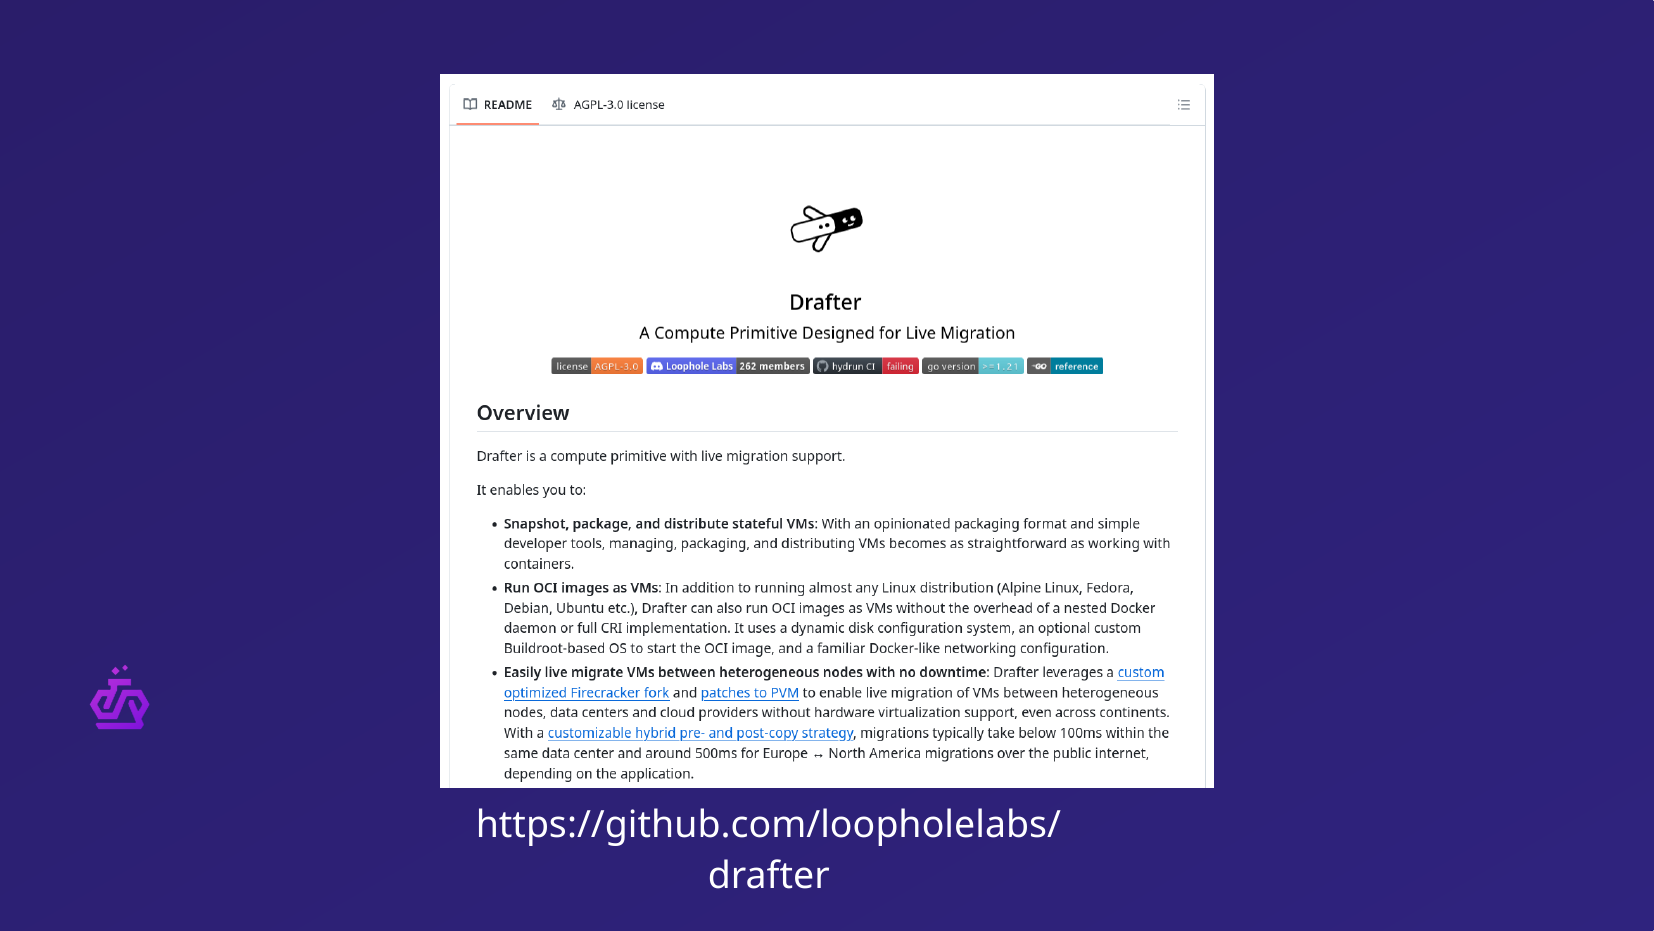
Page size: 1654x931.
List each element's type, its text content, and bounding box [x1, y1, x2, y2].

text_box https://github.com/loopholelabs/drafter [461, 788, 1193, 931]
picture [70, 643, 150, 755]
picture [440, 74, 1214, 788]
